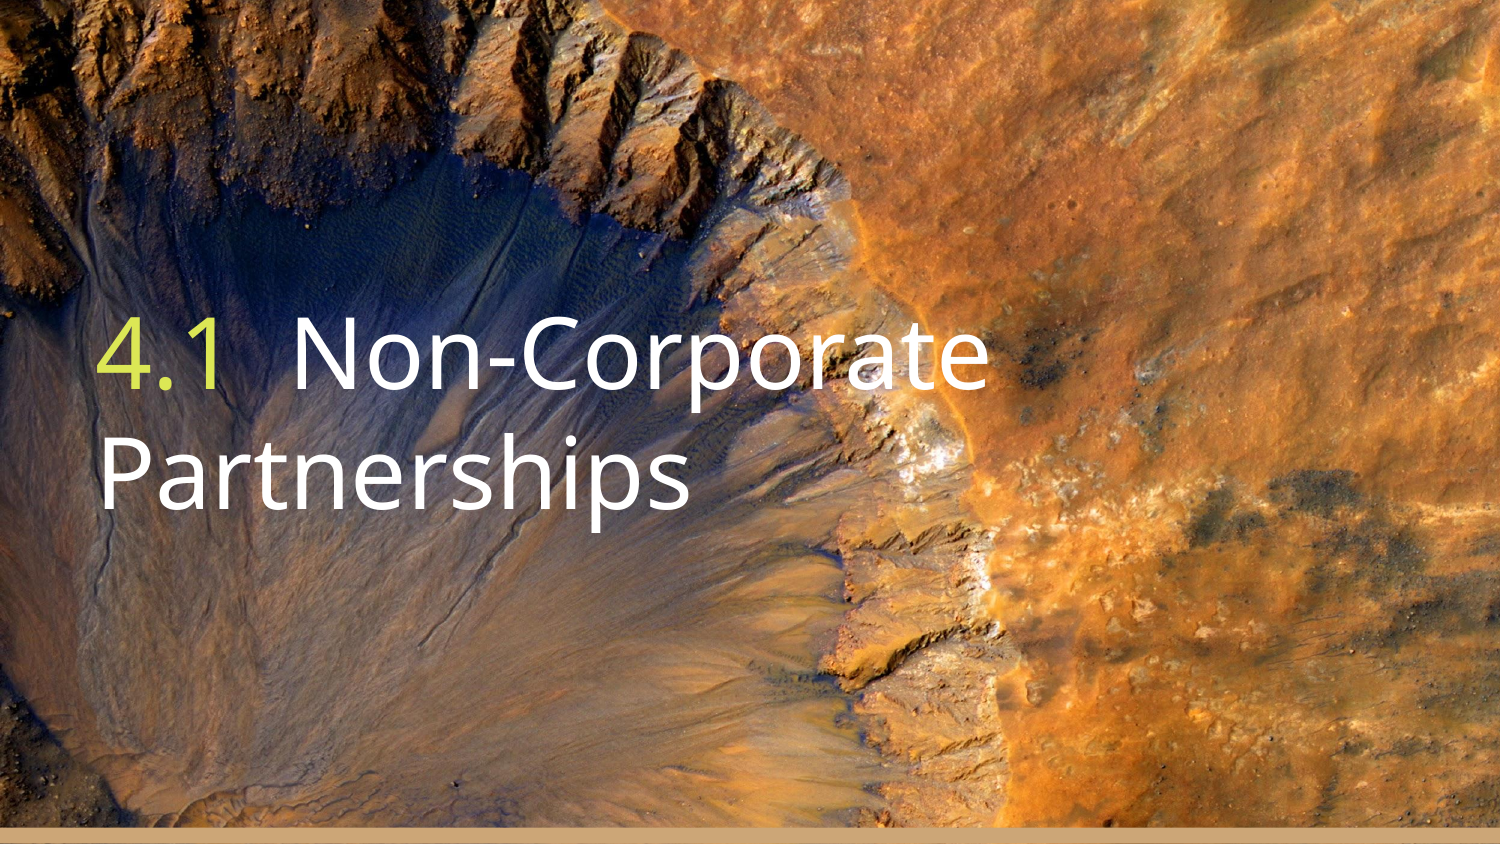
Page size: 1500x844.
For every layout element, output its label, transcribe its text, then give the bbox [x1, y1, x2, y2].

picture [0, 0, 1500, 827]
title 4.1 Non-Corporate Partnerships [80, 73, 1348, 745]
